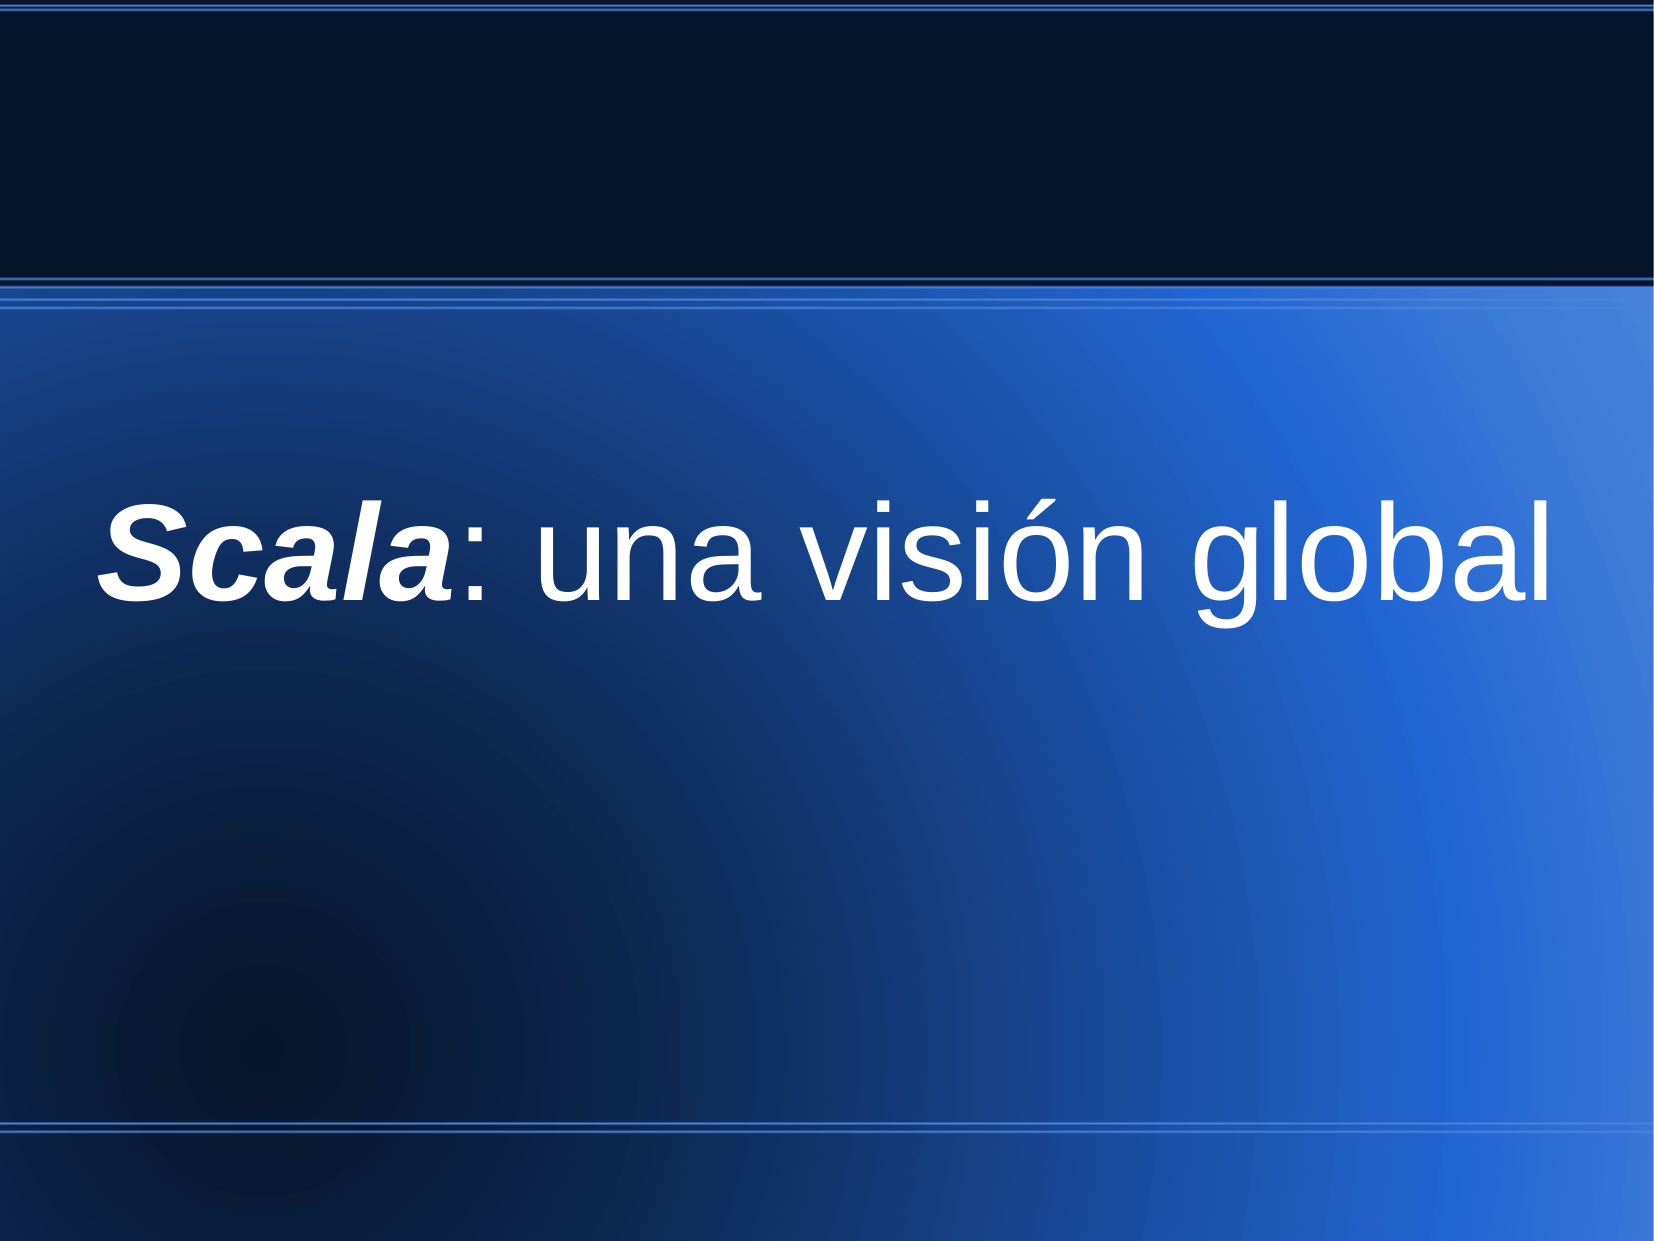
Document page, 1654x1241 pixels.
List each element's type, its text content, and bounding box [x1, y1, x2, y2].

picture [0, 0, 1654, 1241]
subtitle Scala: una visión global [82, 56, 1571, 1050]
